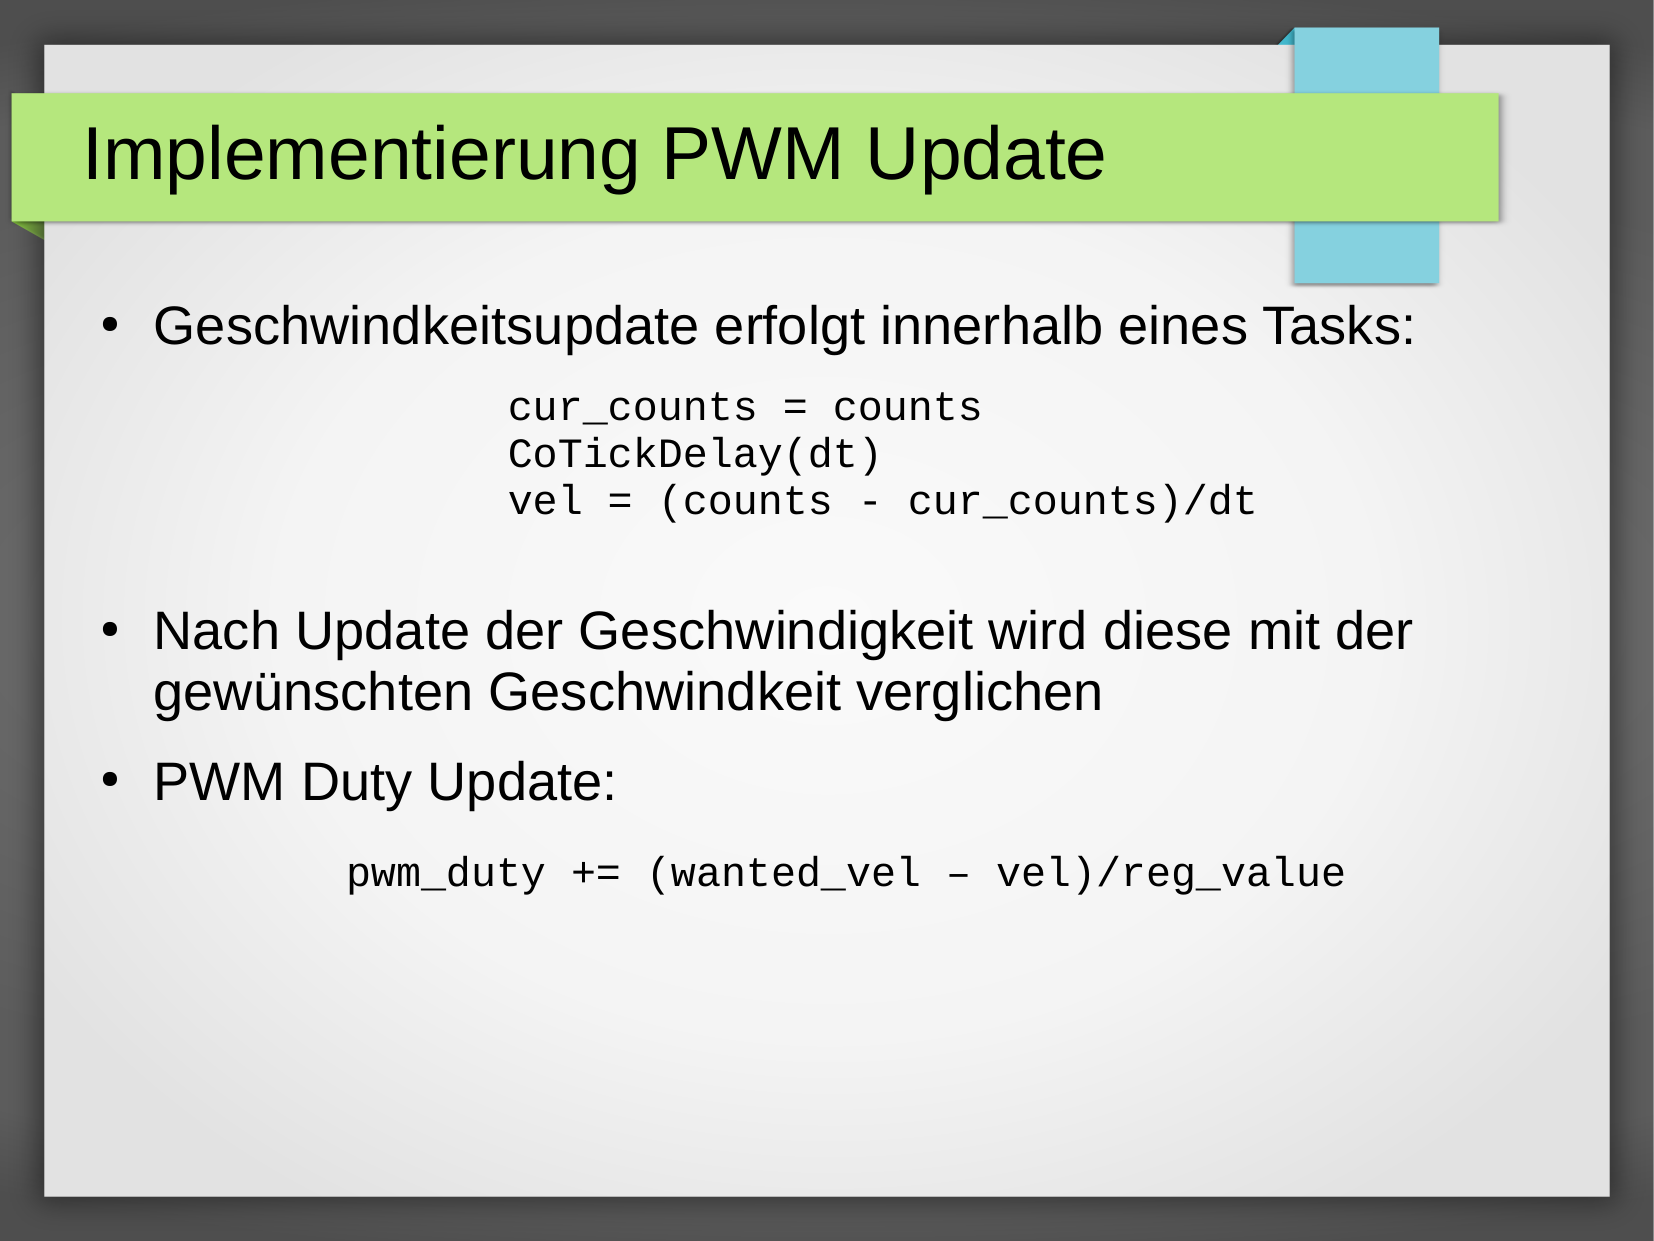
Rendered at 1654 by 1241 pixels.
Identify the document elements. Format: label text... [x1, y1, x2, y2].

list Geschwindkeitsupdate erfolgt innerhalb eines Tasks: cur_counts = counts CoTickDelay(dt) vel = (counts - cur_counts)/dt Nach Update der Geschwindigkeit wird diese mit der gewünschten Geschwindkeit verglichen PWM Duty Update: pwm_duty += (wanted_vel – vel)/reg_value [82, 295, 1571, 1015]
picture [0, 0, 1654, 1241]
title Implementierung PWM Update [82, 94, 1264, 213]
